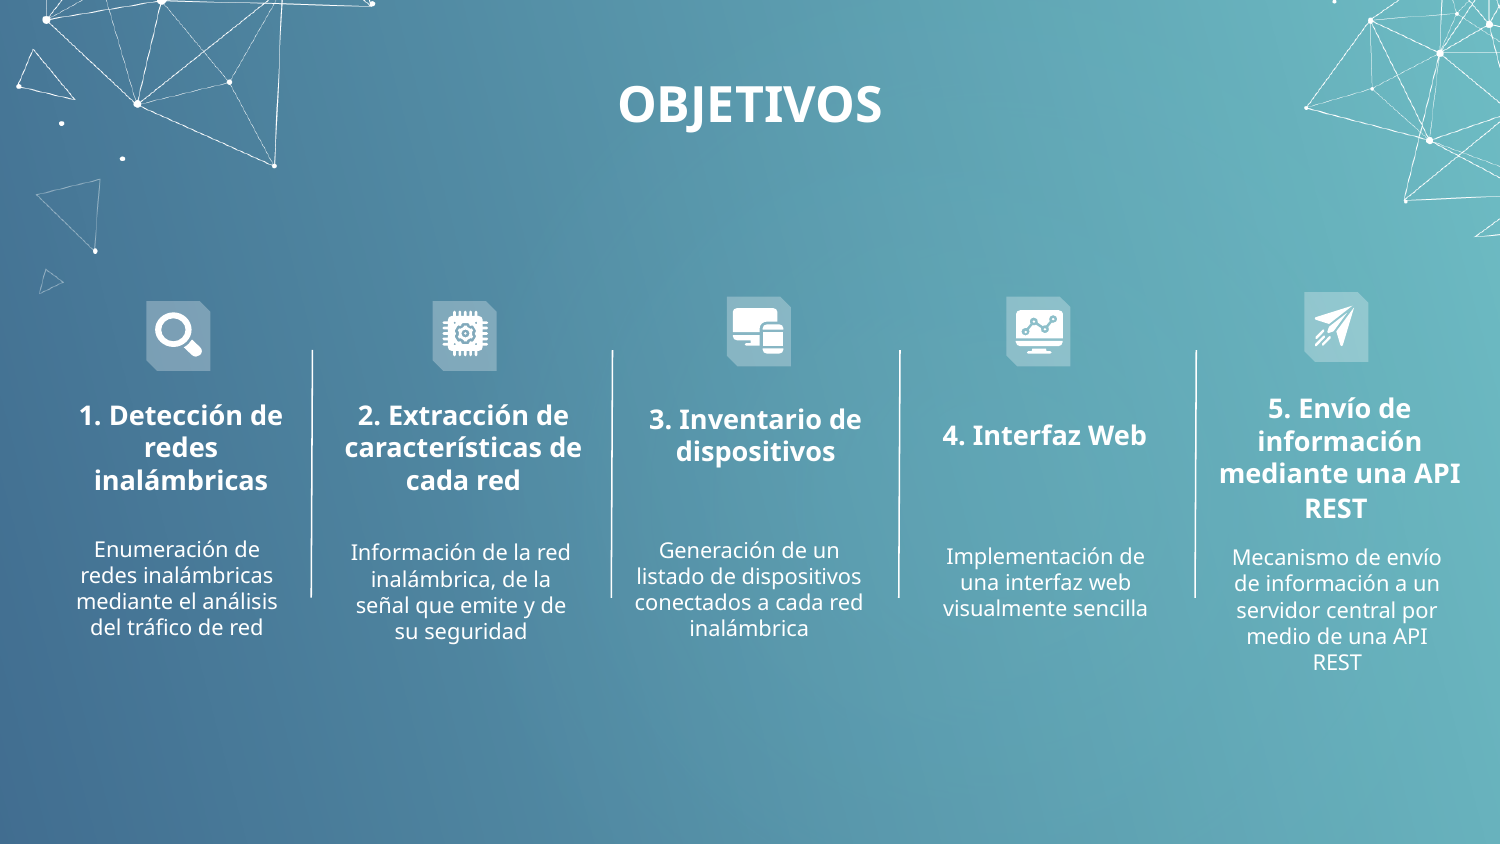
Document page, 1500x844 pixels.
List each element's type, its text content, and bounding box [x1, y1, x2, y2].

text_box [726, 296, 791, 367]
text_box [432, 301, 497, 371]
subtitle Enumeración de redes inalámbricas mediante el análisis del tráfico de red [54, 520, 301, 629]
title 1. Detección de redes inalámbricas [48, 464, 308, 511]
title 4. Interfaz Web [901, 419, 1192, 466]
picture [0, 0, 1500, 844]
text_box [146, 301, 211, 371]
text_box Información de la red inalámbrica, de la señal que emite y de su seguridad [328, 524, 594, 633]
text_box [1006, 296, 1071, 367]
text_box Generación de un listado de dispositivos conectados a cada red inalámbrica [617, 521, 882, 630]
text_box Mecanismo de envío de información a un servidor central por medio de una API REST [1214, 528, 1461, 638]
title 5. Envío de información mediante una API REST [1197, 386, 1487, 540]
text_box [1304, 292, 1369, 362]
text_box Implementación de una interfaz web visualmente sencilla [923, 527, 1169, 637]
title 3. Inventario de dispositivos [622, 436, 889, 483]
title OBJETIVOS [322, 57, 1178, 214]
title 4. Interfaz Web [891, 419, 898, 466]
title 2. Extracción de características de cada red [308, 464, 611, 511]
